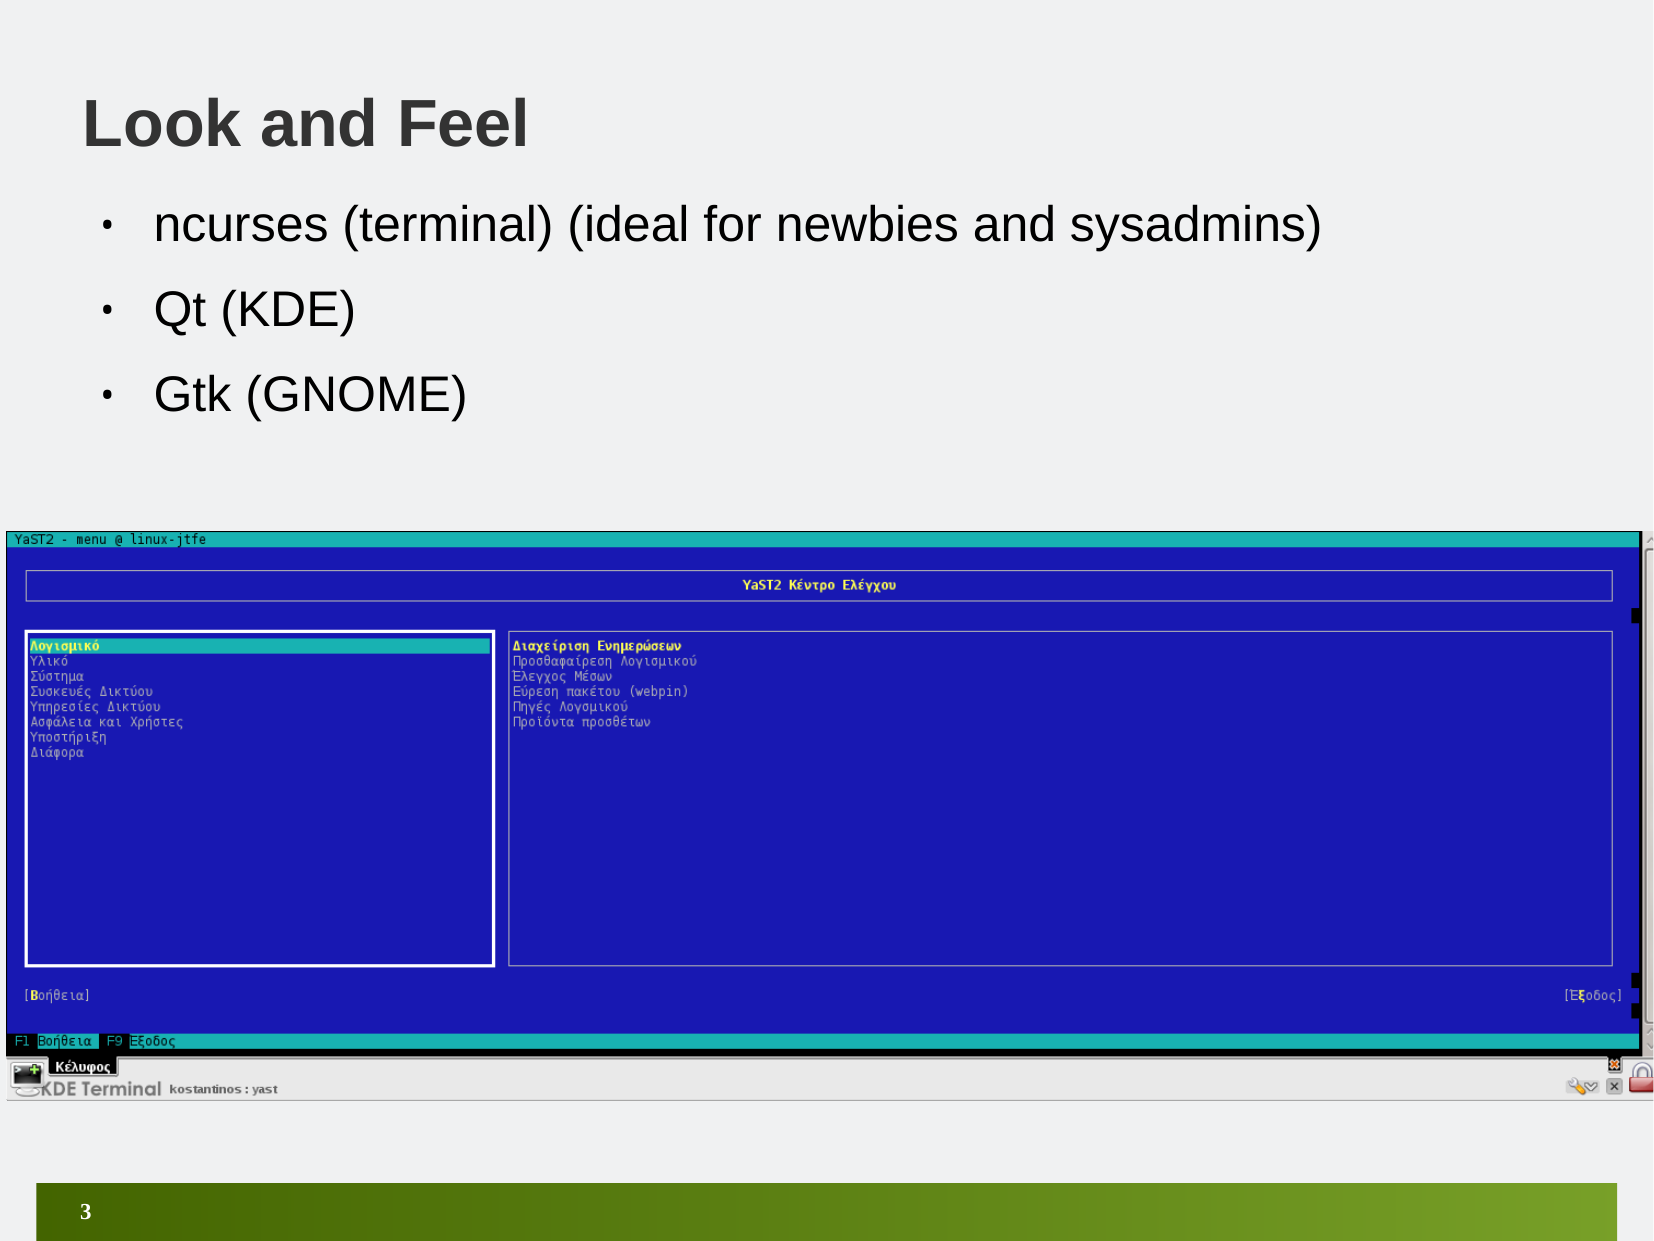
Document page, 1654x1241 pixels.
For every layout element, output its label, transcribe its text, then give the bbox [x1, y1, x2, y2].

picture [0, 0, 1654, 1241]
list ncurses (terminal) (ideal for newbies and sysadmins) Qt (KDE) Gtk (GNOME) [82, 195, 1571, 531]
title Look and Feel [82, 49, 1571, 195]
